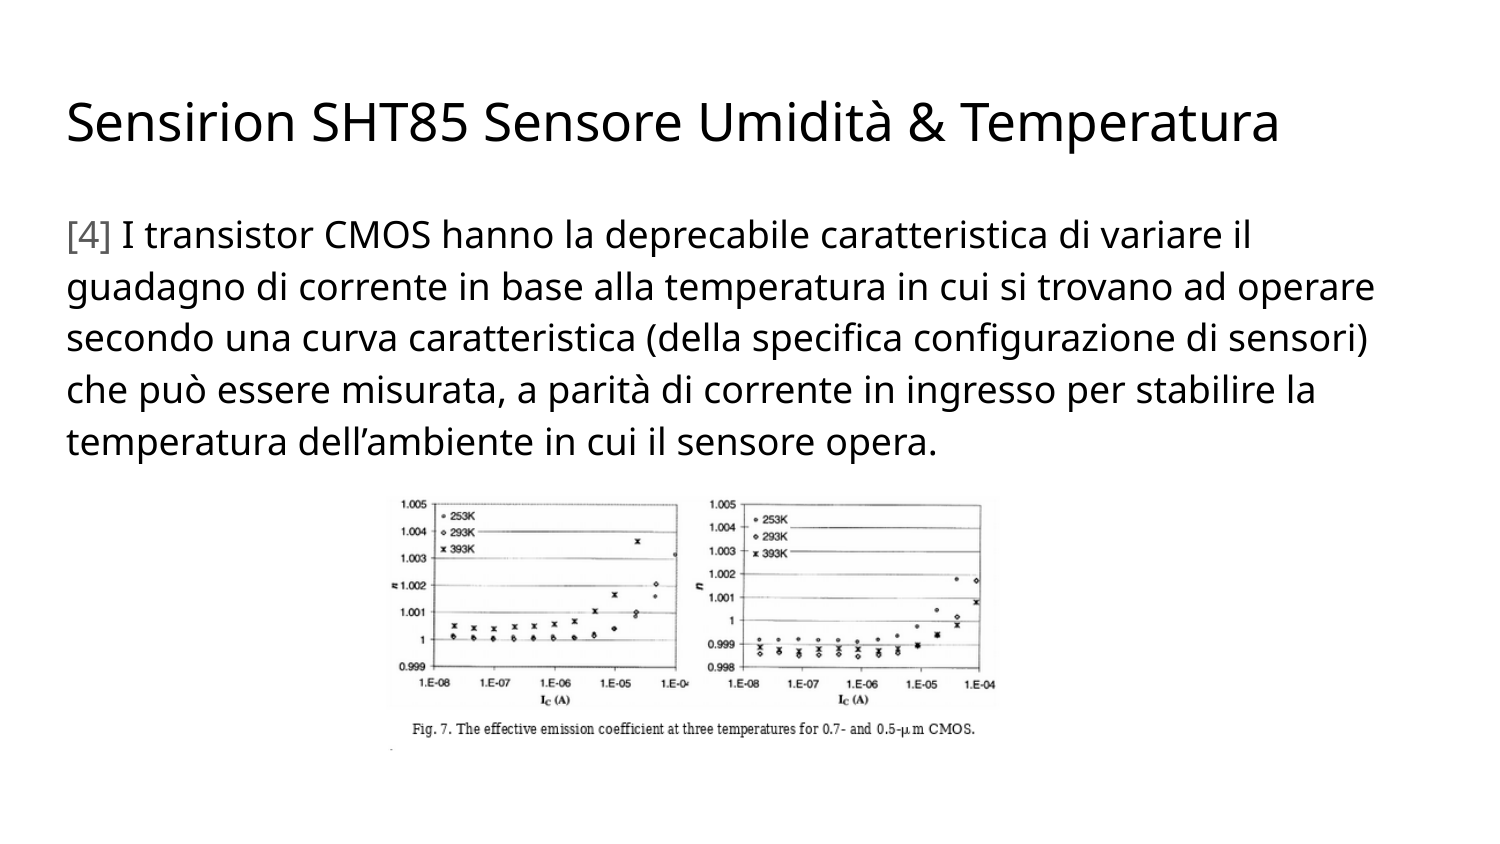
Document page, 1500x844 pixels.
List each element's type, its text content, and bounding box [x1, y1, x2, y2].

picture [364, 475, 1013, 763]
title Sensirion SHT85 Sensore Umidità & Temperatura [51, 72, 1449, 167]
list [4] I transistor CMOS hanno la deprecabile caratteristica di variare il guadagno di corrente in base alla temperatura in cui si trovano ad operare secondo una curva caratteristica (della specifica configurazione di sensori) che può essere misurata, a parità di corrente in ingresso per stabilire la temperatura dell’ambiente in cui il sensore opera. [51, 189, 1449, 750]
